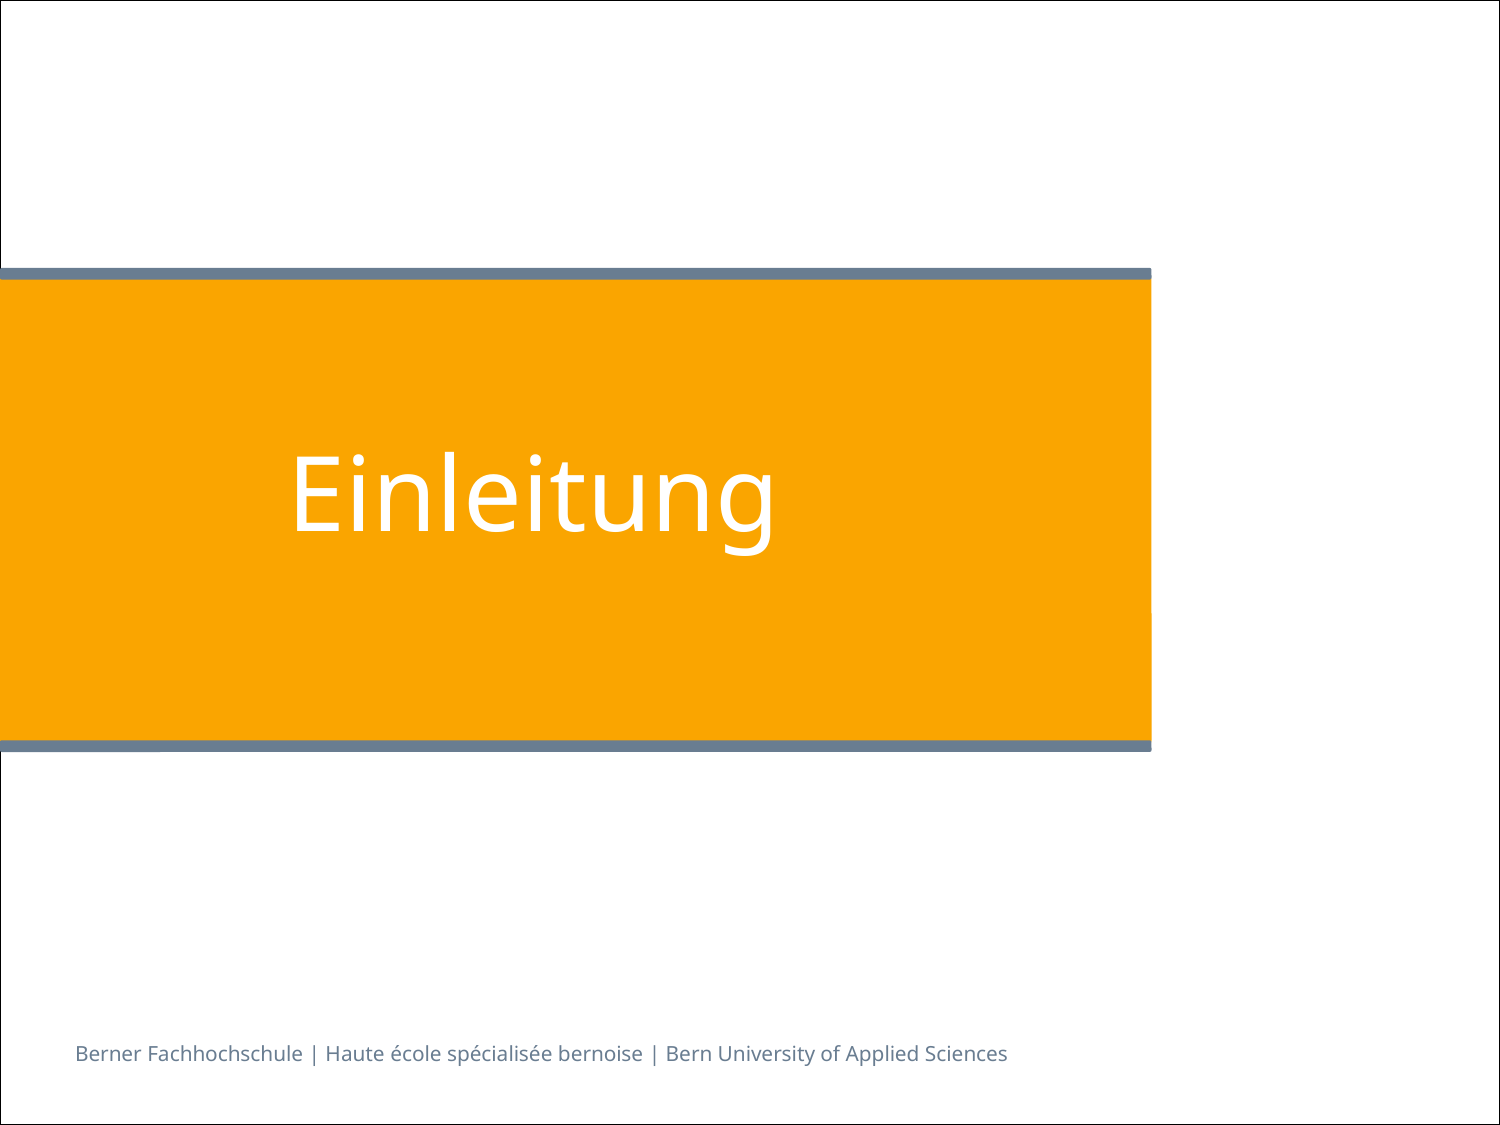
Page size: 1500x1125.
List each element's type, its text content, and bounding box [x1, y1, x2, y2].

title Einleitung [287, 420, 1032, 508]
